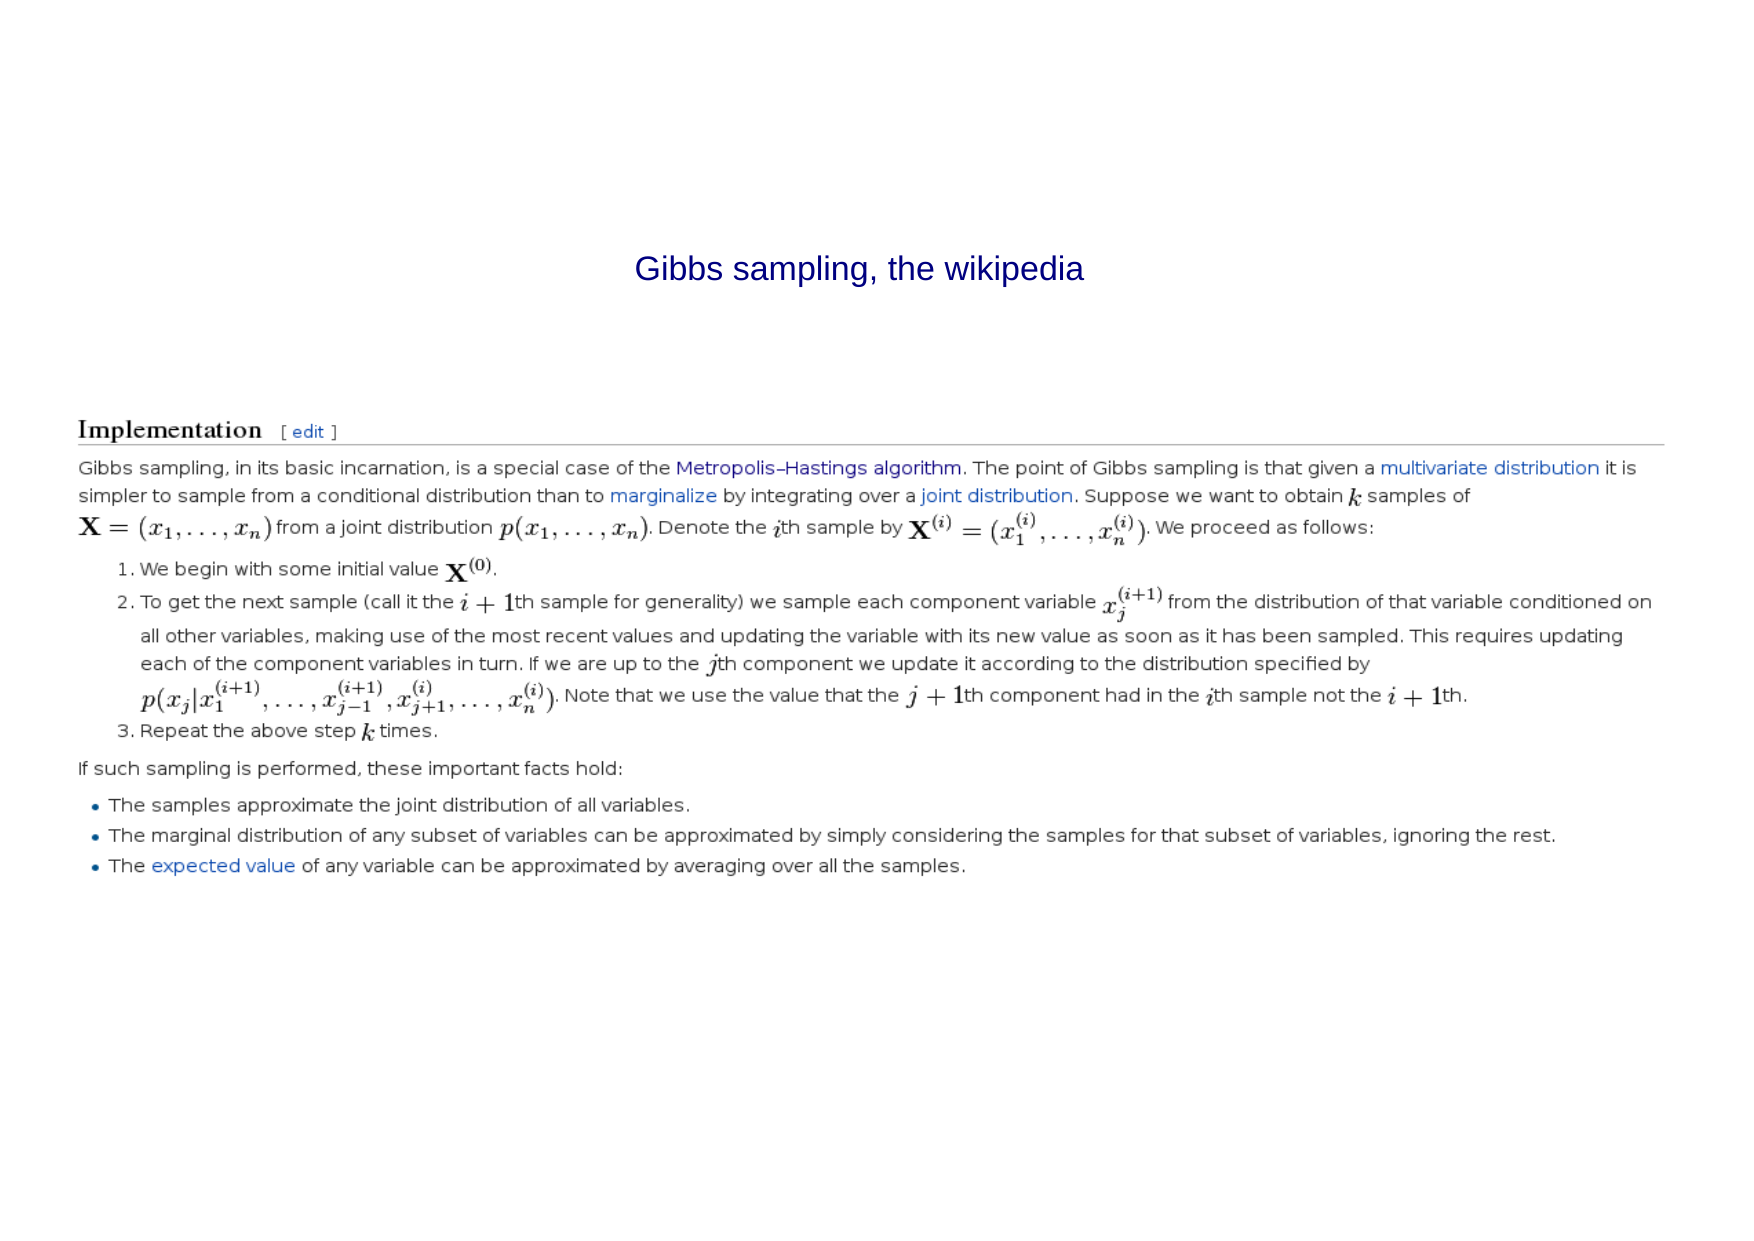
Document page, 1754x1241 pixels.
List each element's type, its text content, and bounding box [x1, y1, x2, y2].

picture [59, 400, 1695, 890]
text_box Gibbs sampling, the wikipedia [619, 242, 1138, 296]
